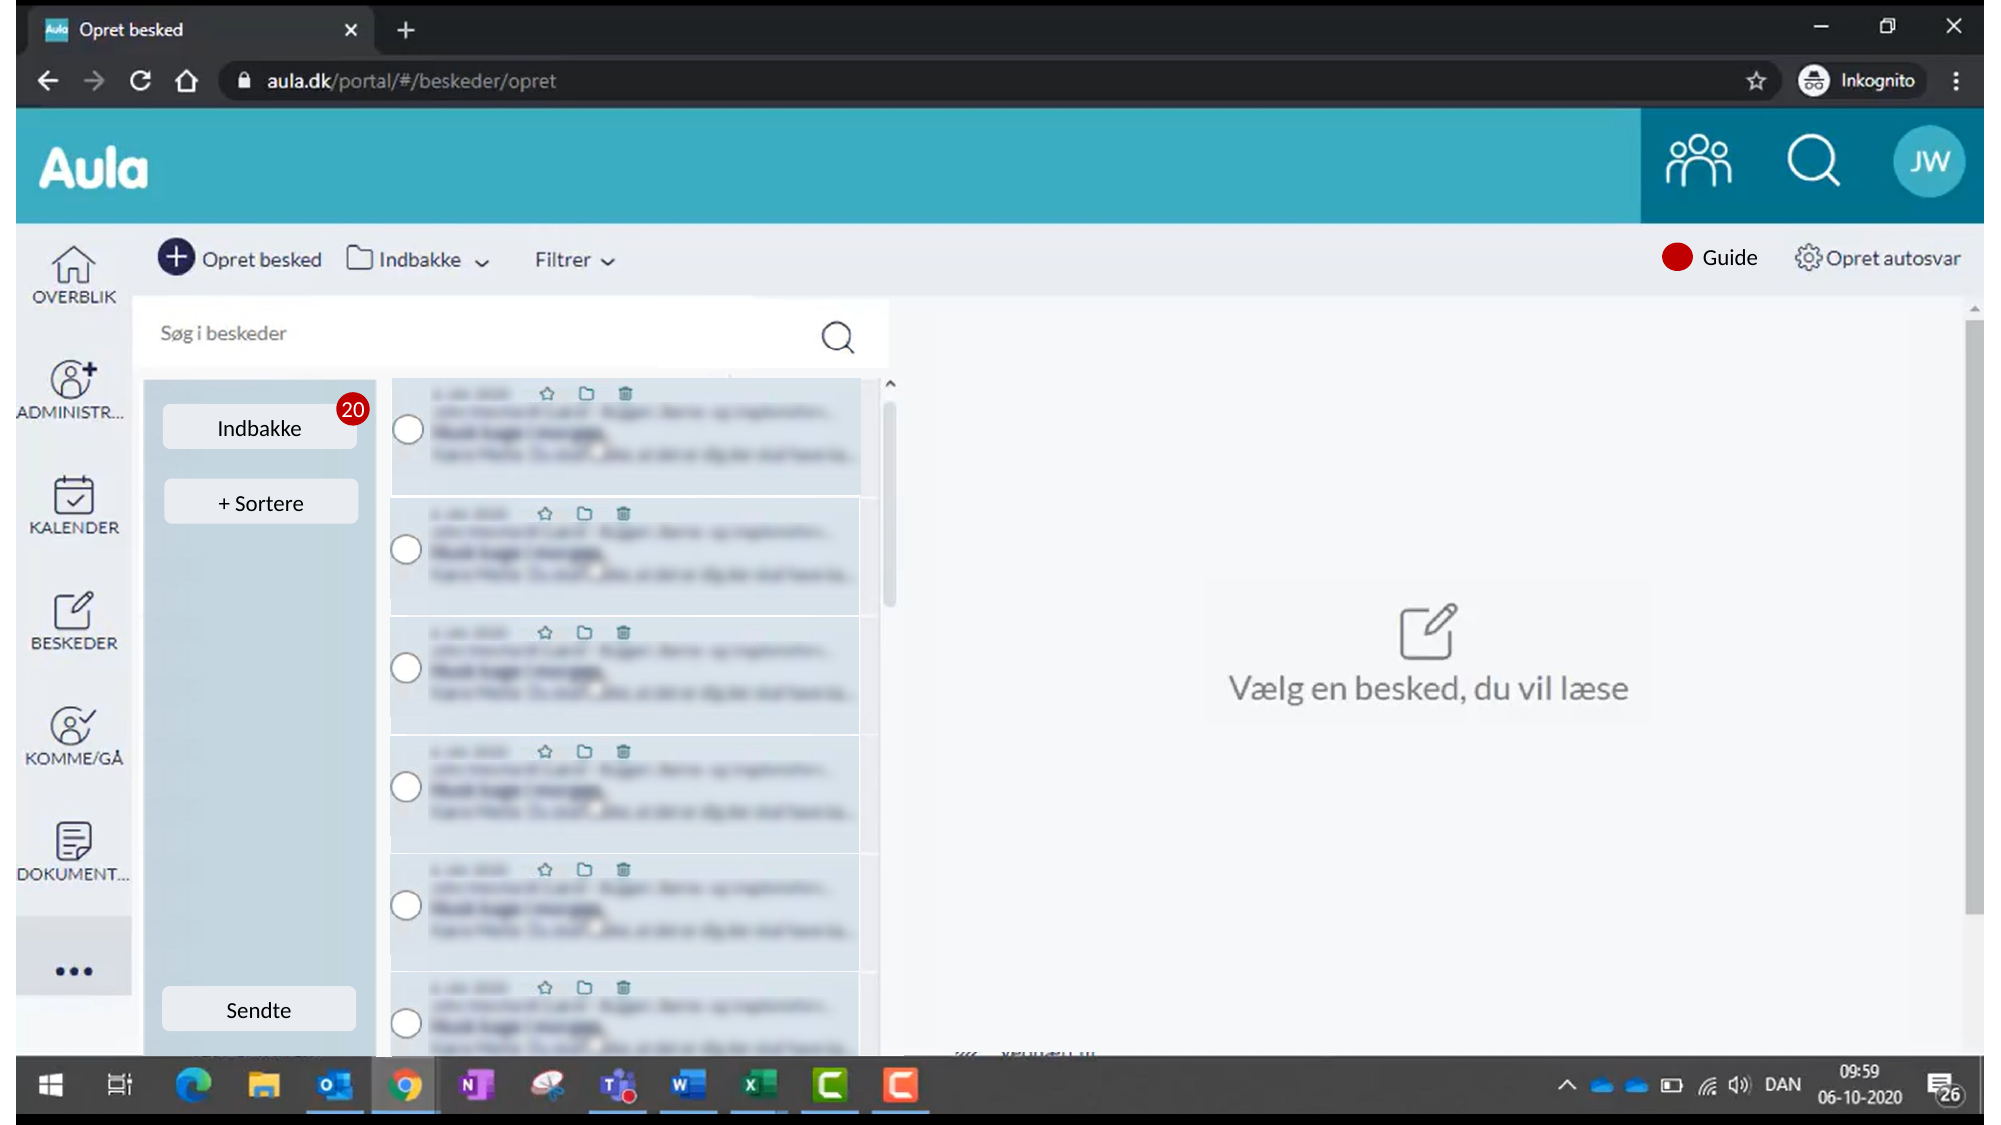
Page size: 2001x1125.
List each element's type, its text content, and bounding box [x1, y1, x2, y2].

picture [1666, 131, 1732, 191]
text_box 20 [326, 387, 392, 431]
text_box [1662, 242, 1687, 271]
text_box Guide [1687, 235, 1774, 279]
text_box Indbakke [162, 403, 357, 449]
text_box Sendte [162, 986, 357, 1032]
picture [1785, 128, 1840, 186]
text_box + Sortere [164, 478, 359, 524]
picture [16, 0, 1984, 1125]
picture [1893, 126, 1965, 197]
